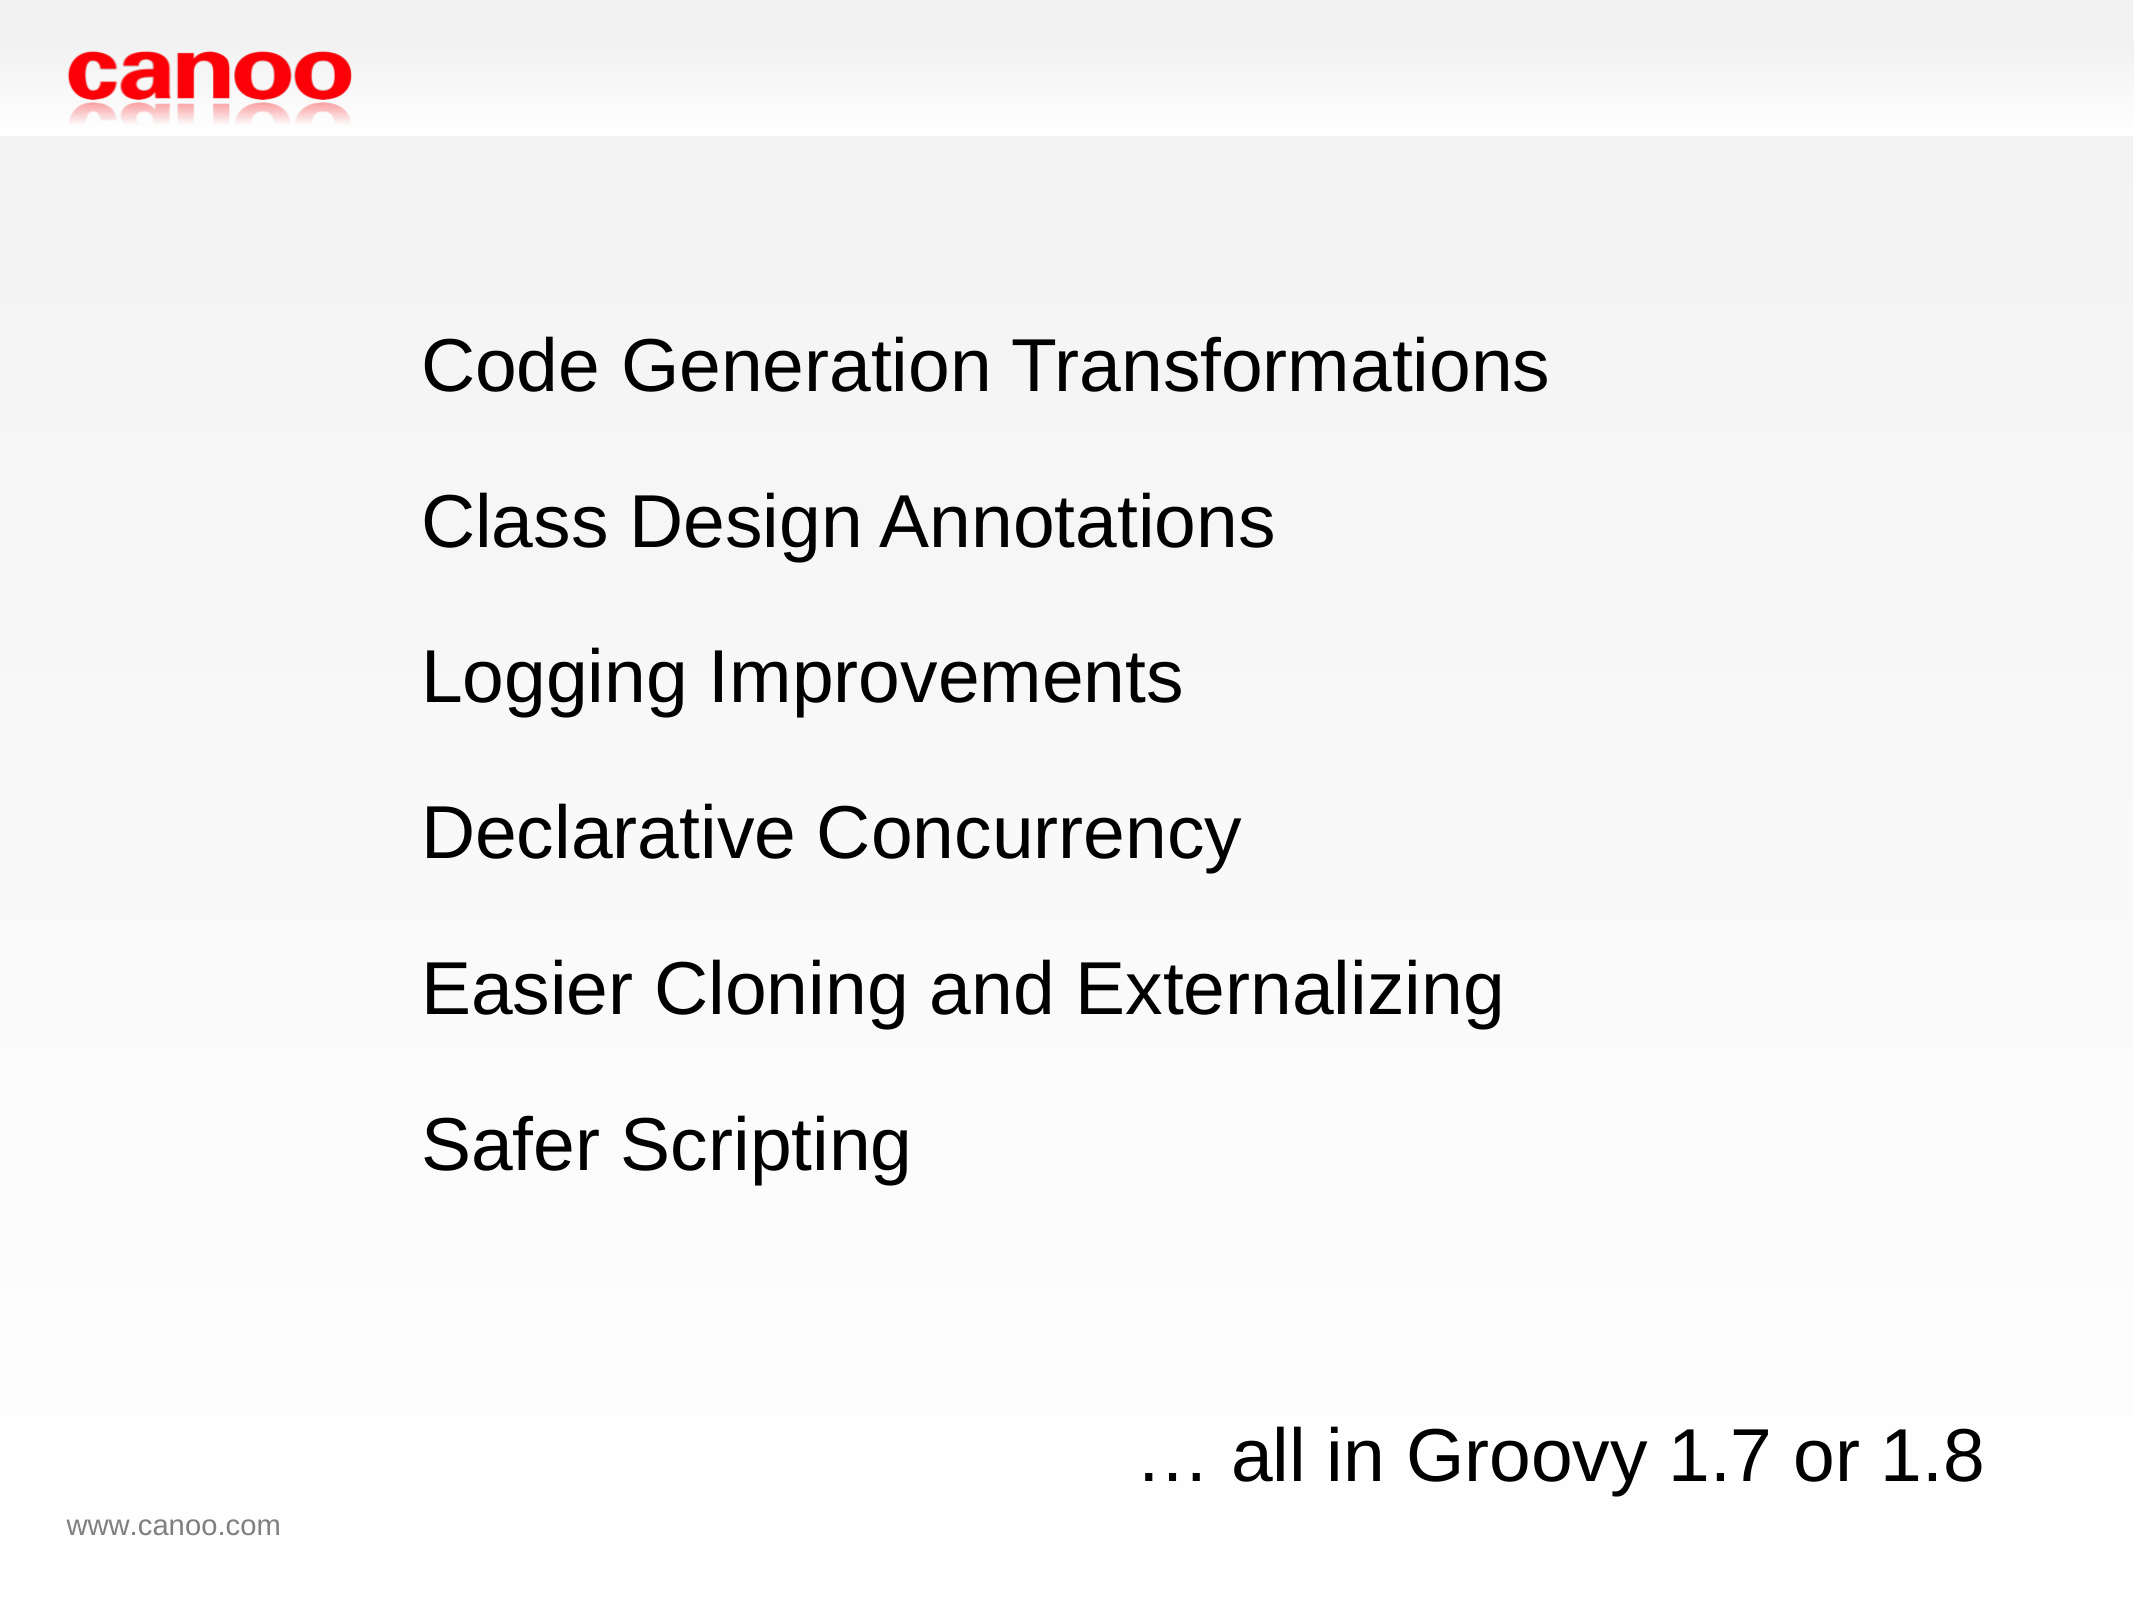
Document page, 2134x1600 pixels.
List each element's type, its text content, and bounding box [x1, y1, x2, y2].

text_box Code Generation Transformations Class Design Annotations Logging Improvements Declarative Concurrency Easier Cloning and Externalizing Safer Scripting … all in Groovy 1.7 or 1.8 [421, 271, 1986, 1497]
picture [65, 48, 353, 154]
